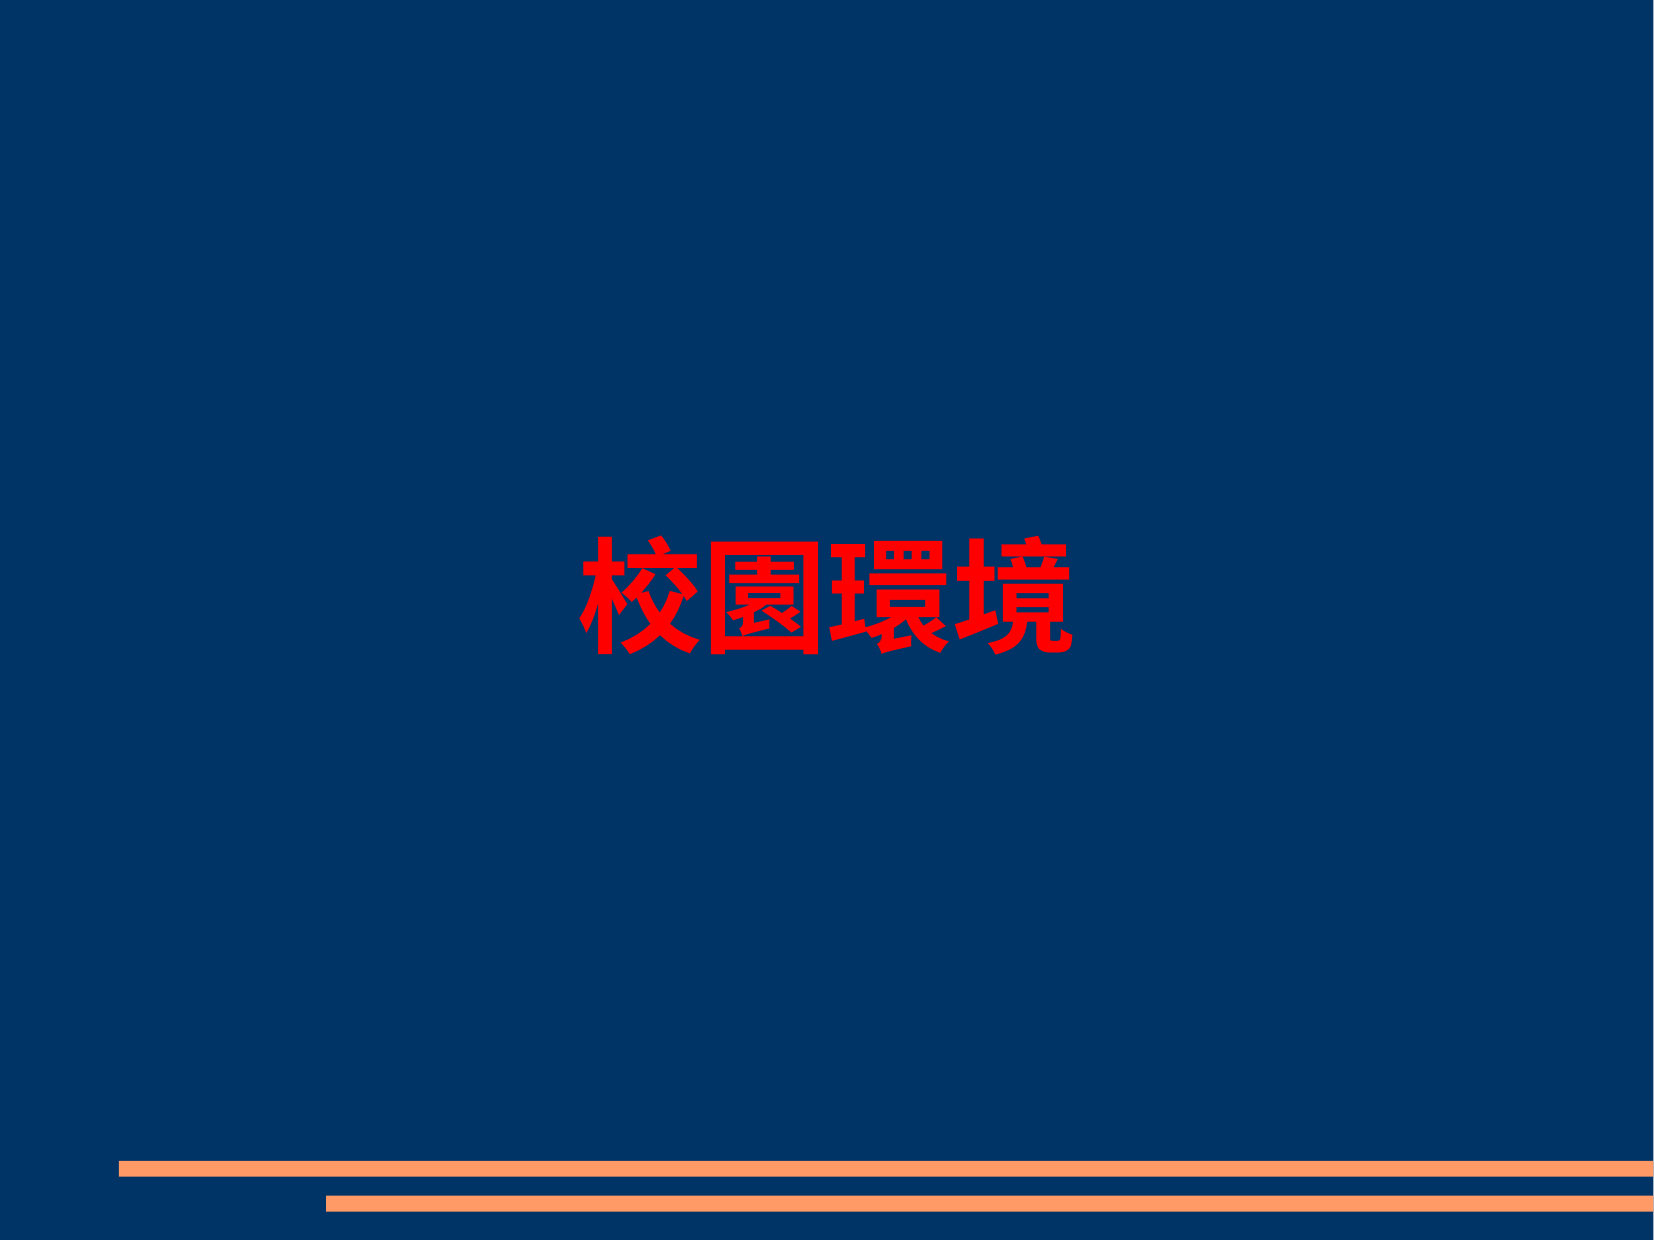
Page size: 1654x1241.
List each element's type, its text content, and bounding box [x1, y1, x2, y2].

subtitle 校園環境 [121, 46, 1534, 1132]
